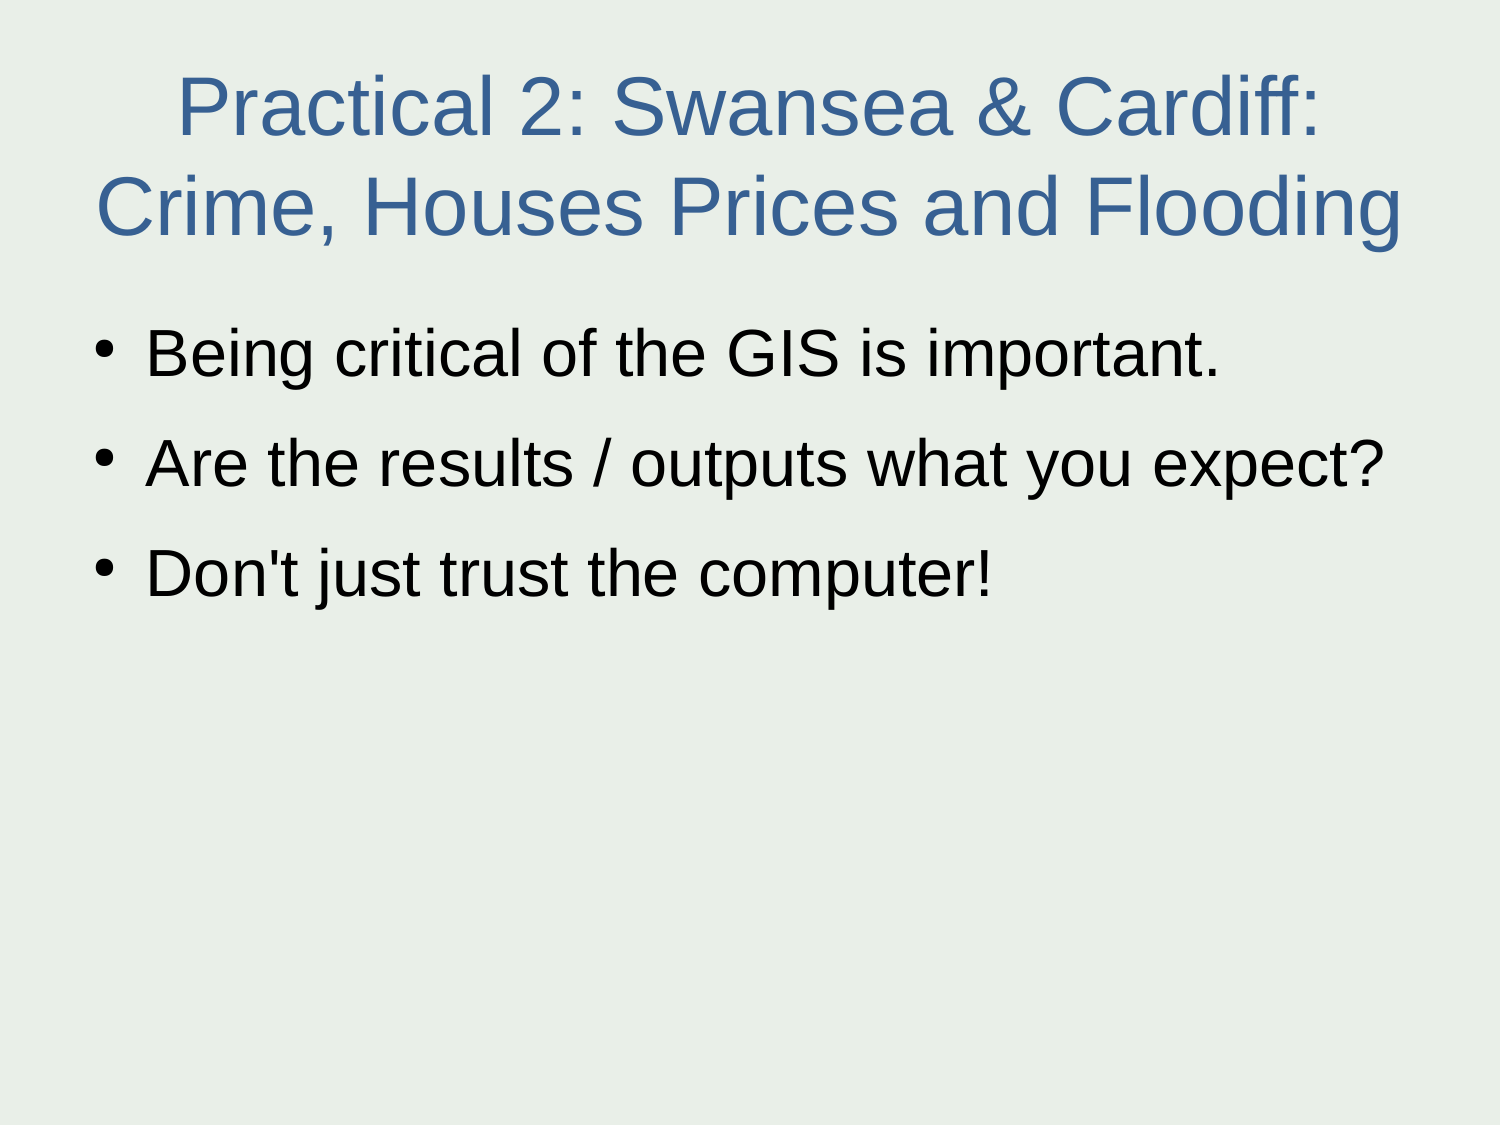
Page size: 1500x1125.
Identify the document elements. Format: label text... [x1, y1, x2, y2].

text_box Practical 2: Swansea & Cardiff: Crime, Houses Prices and Flooding [74, 45, 1425, 233]
list Being critical of the GIS is important. Are the results / outputs what you expect? Don't just trust the computer! [75, 310, 1425, 1040]
